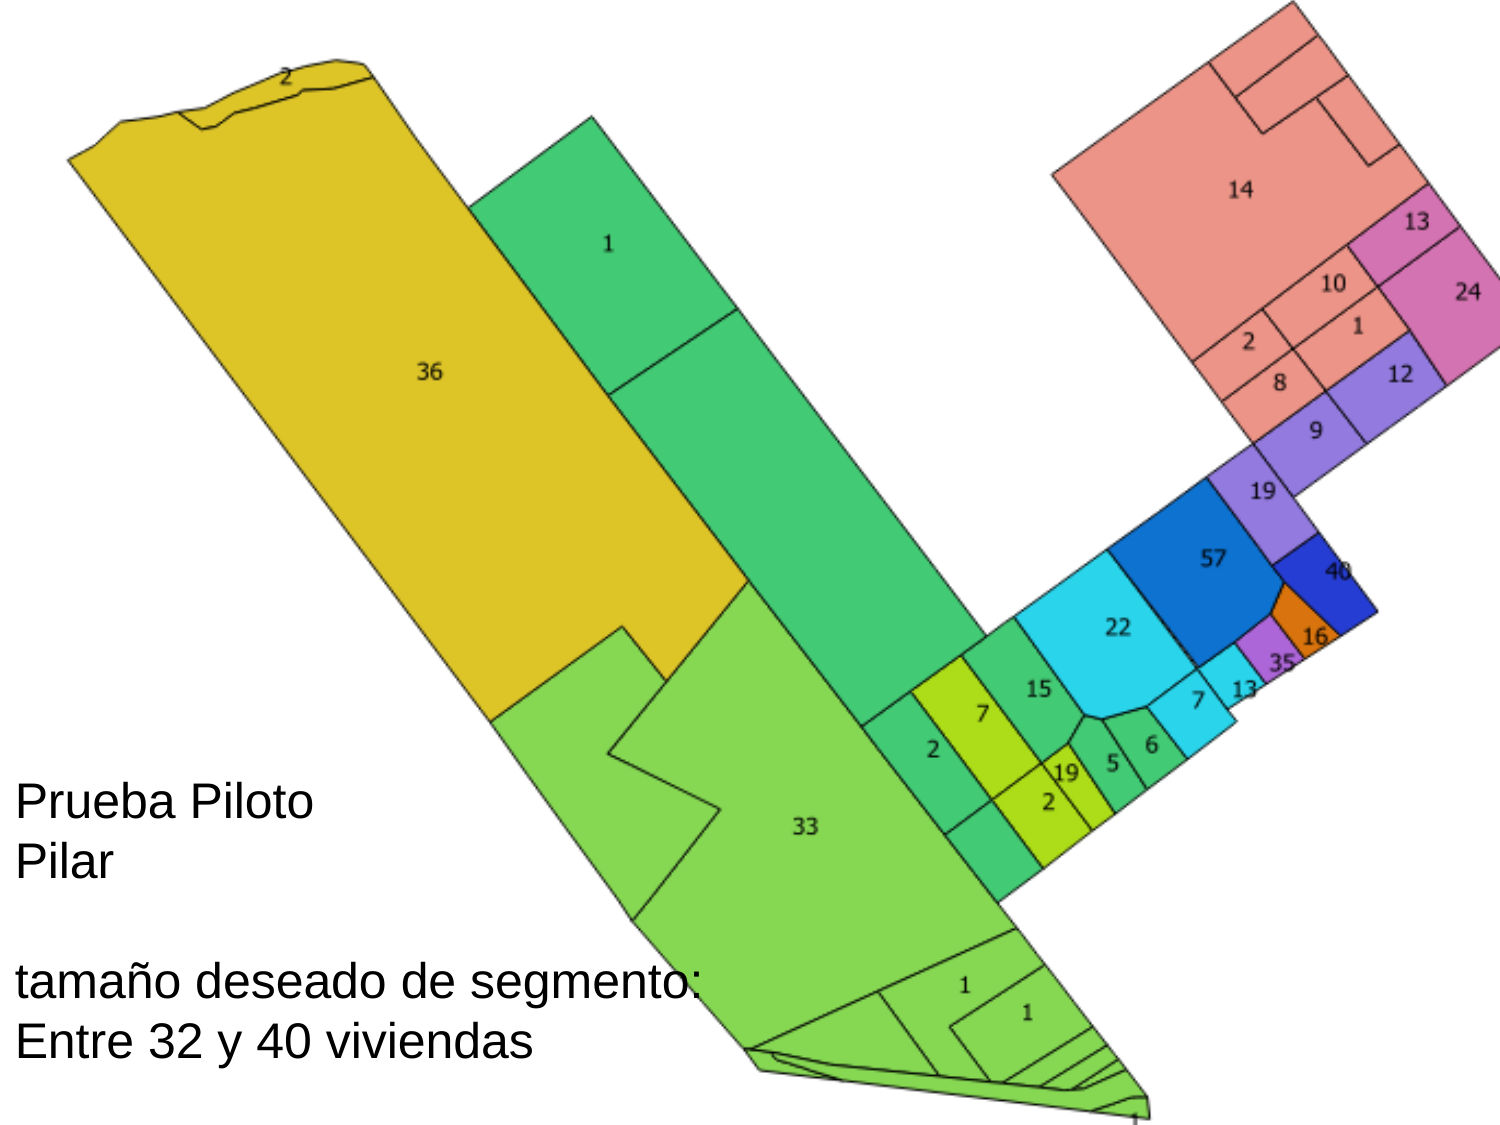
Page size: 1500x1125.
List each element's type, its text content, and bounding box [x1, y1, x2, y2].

text_box Prueba Piloto Pilar tamaño deseado de segmento: Entre 32 y 40 viviendas [0, 760, 1170, 1076]
picture [35, 0, 1500, 1125]
